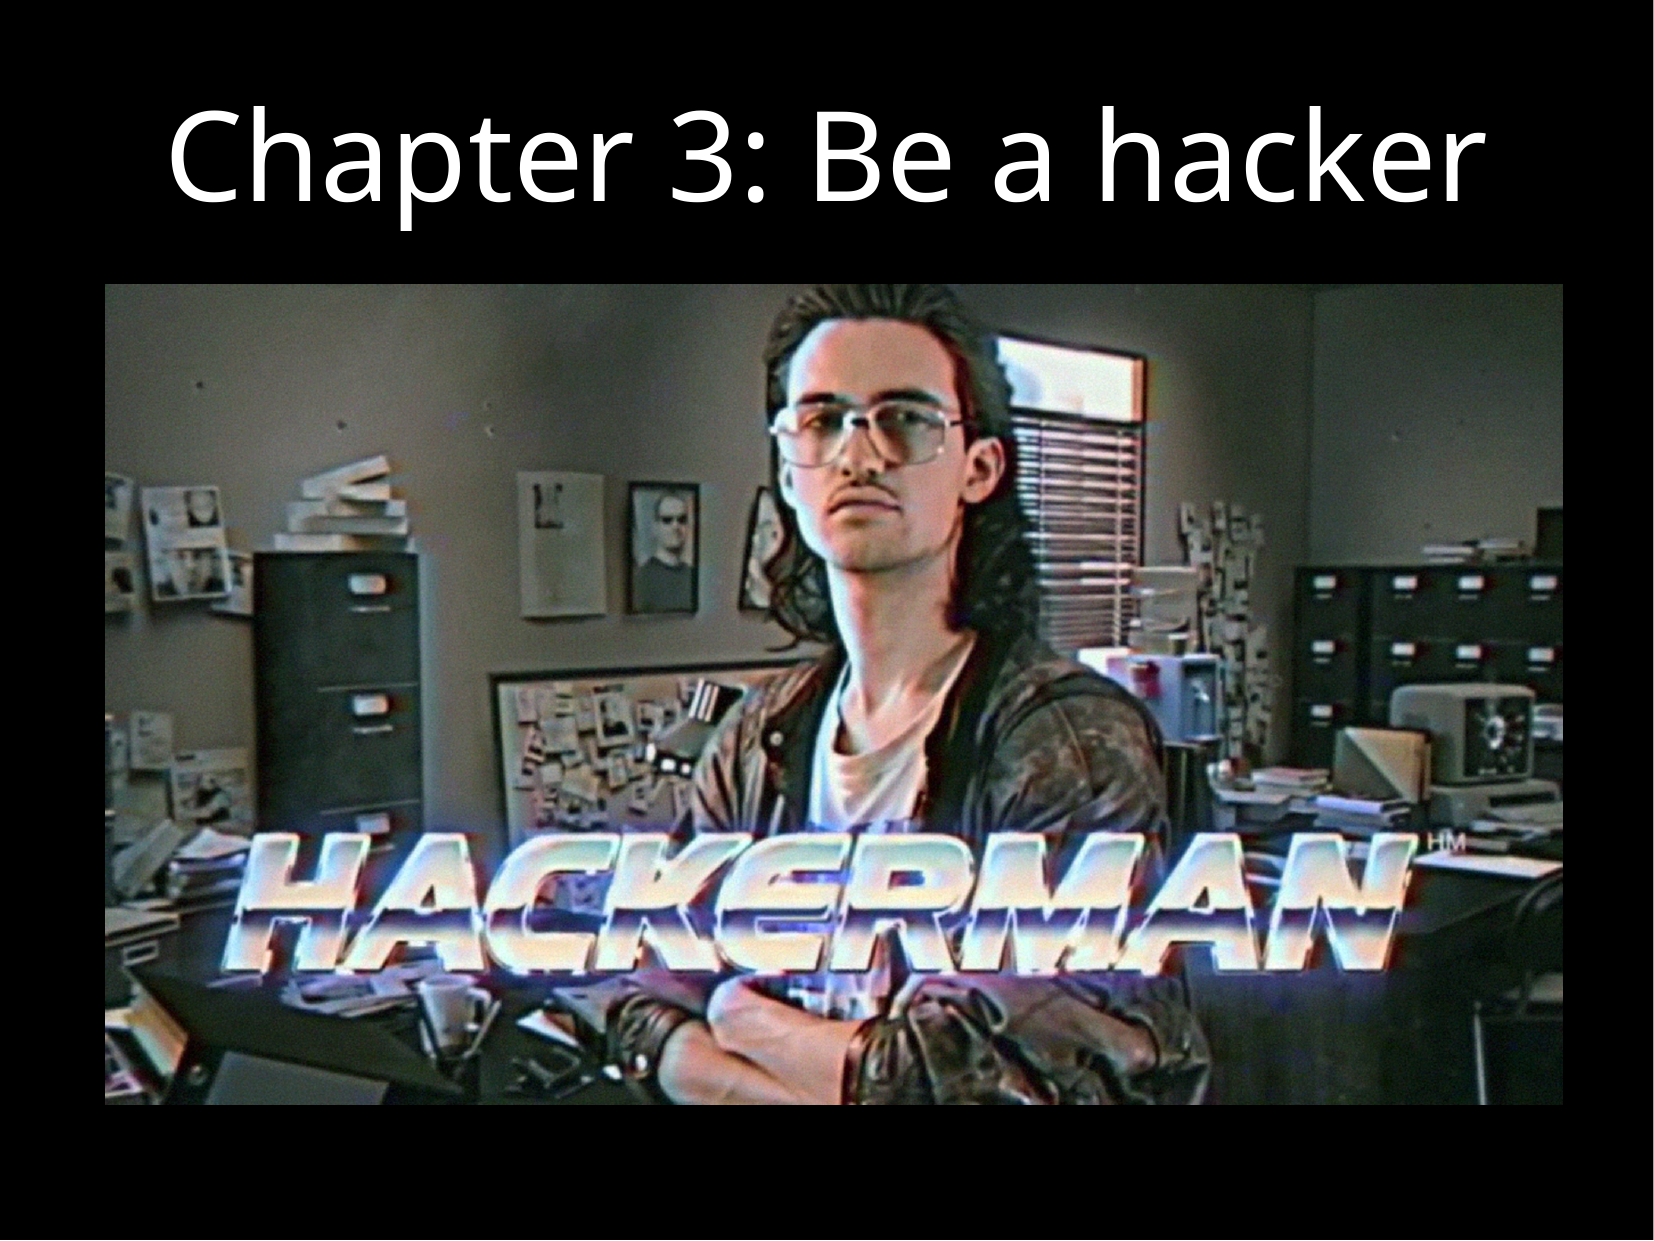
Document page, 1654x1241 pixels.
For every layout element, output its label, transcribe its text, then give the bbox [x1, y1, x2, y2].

title Chapter 3: Be a hacker [82, 49, 1571, 257]
picture [105, 284, 1563, 1105]
